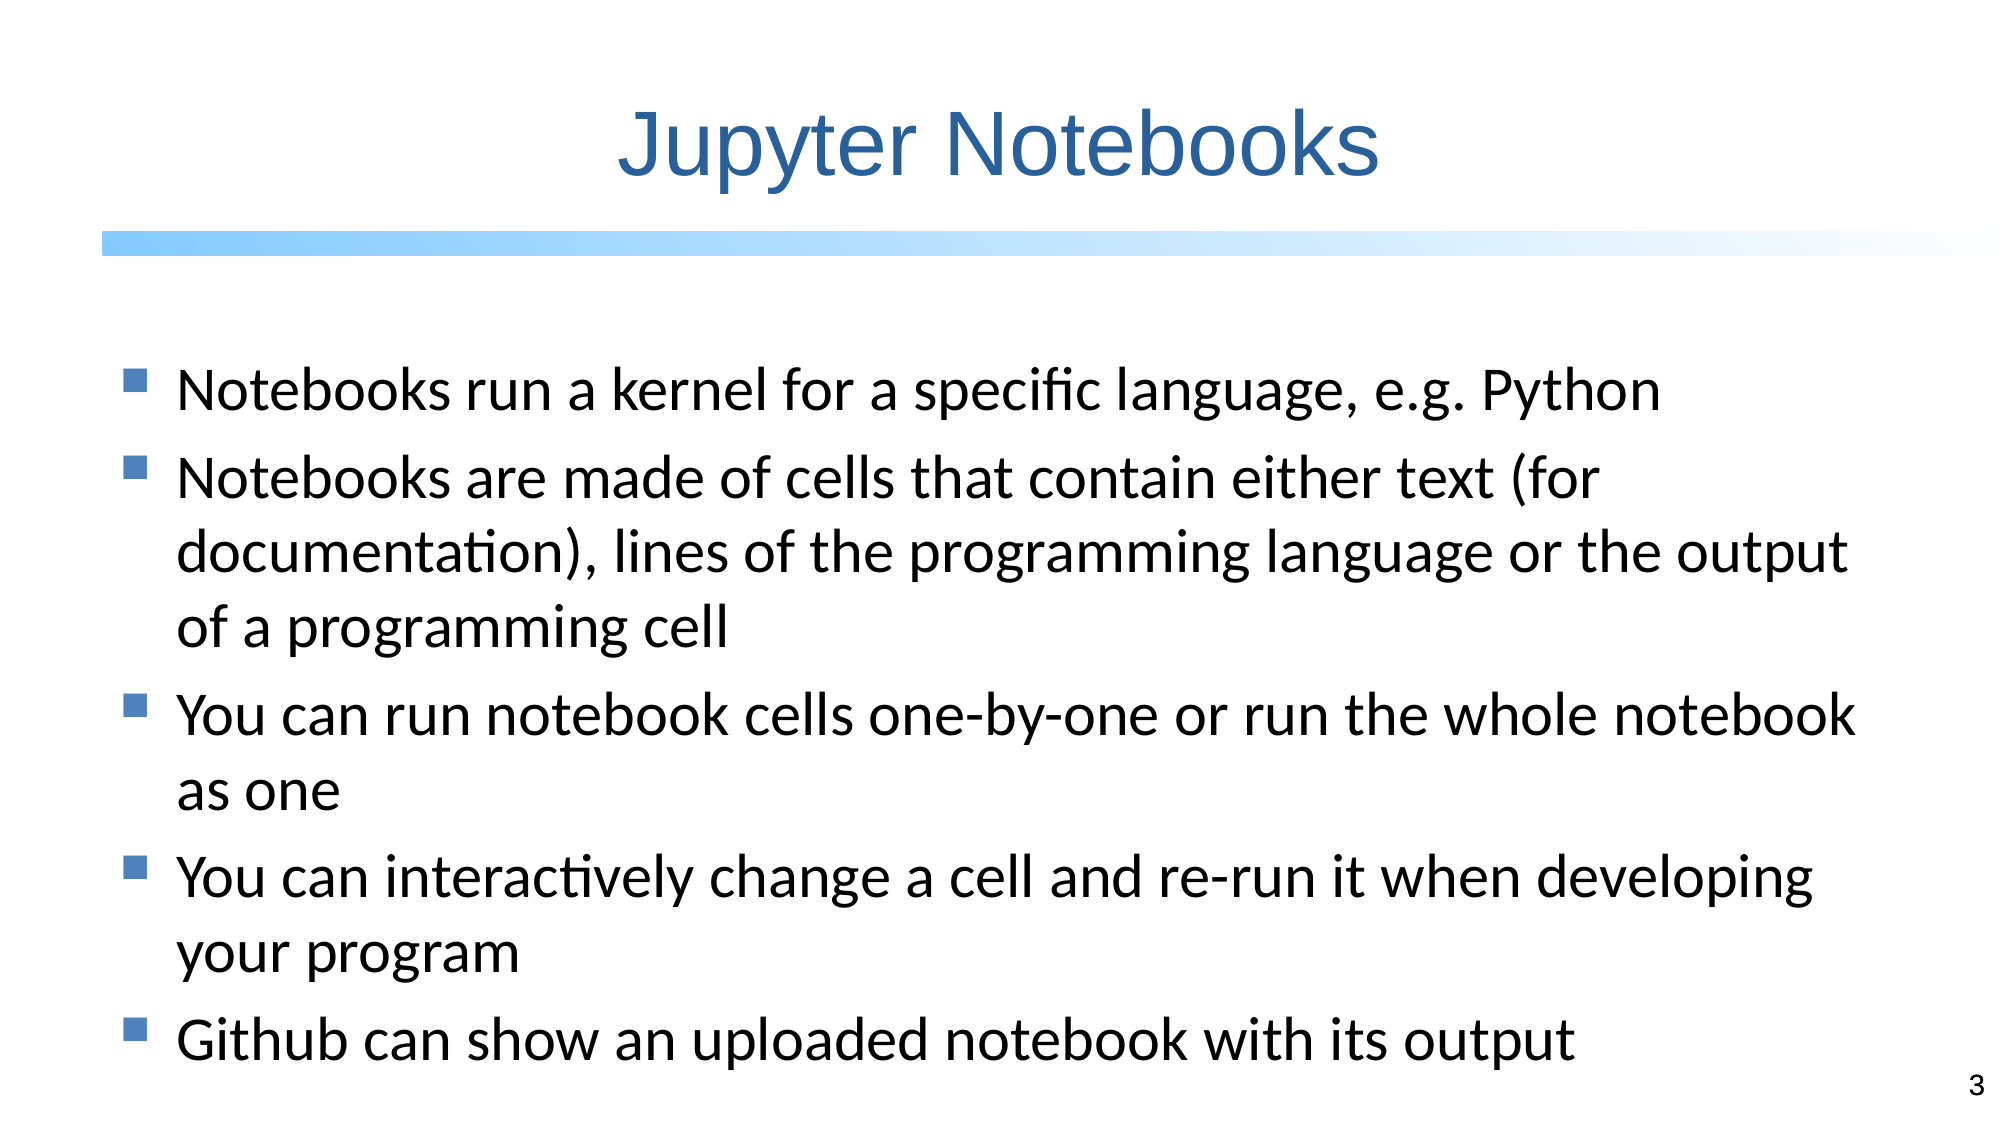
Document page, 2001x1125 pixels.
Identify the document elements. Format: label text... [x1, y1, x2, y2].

title Jupyter Notebooks [99, 45, 1900, 233]
text_box Notebooks run a kernel for a specific language, e.g. Python Notebooks are made of cells that contain either text (for documentation), lines of the programming language or the output of a programming cell You can run notebook cells one-by-one or run the whole notebook as one You can interactively change a cell and re-run it when developing your program Github can show an uploaded notebook with its output [105, 340, 1906, 1084]
